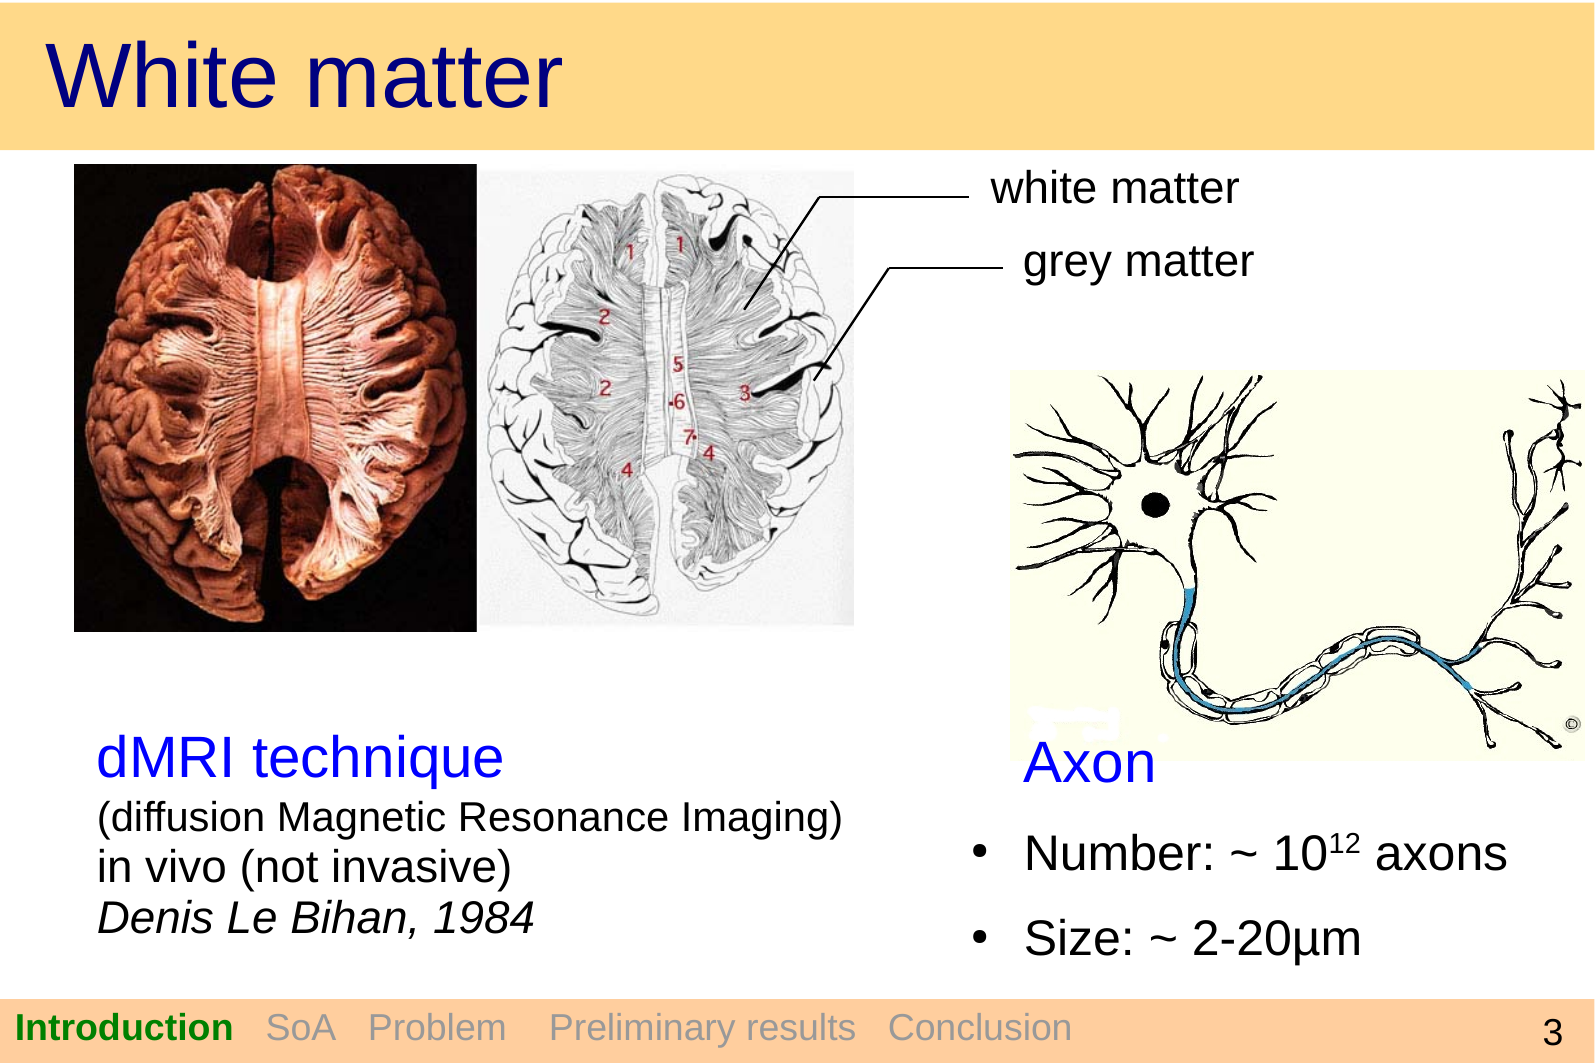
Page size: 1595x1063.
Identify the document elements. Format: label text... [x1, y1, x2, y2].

list white matter [919, 161, 1283, 237]
list dMRI technique (diffusion Magnetic Resonance Imaging) in vivo (not invasive) Denis Le Bihan, 1984 [25, 724, 863, 952]
text_box Introduction SoA Problem Preliminary results Conclusion [0, 999, 1595, 1063]
title White matter [0, 2, 1595, 151]
list Axon Number: ~ 1012 axons Size: ~ 2-20µm [953, 730, 1595, 968]
list grey matter [951, 234, 1316, 310]
picture [1010, 370, 1585, 730]
picture [74, 164, 854, 632]
text_box <number> [1377, 1003, 1579, 1063]
